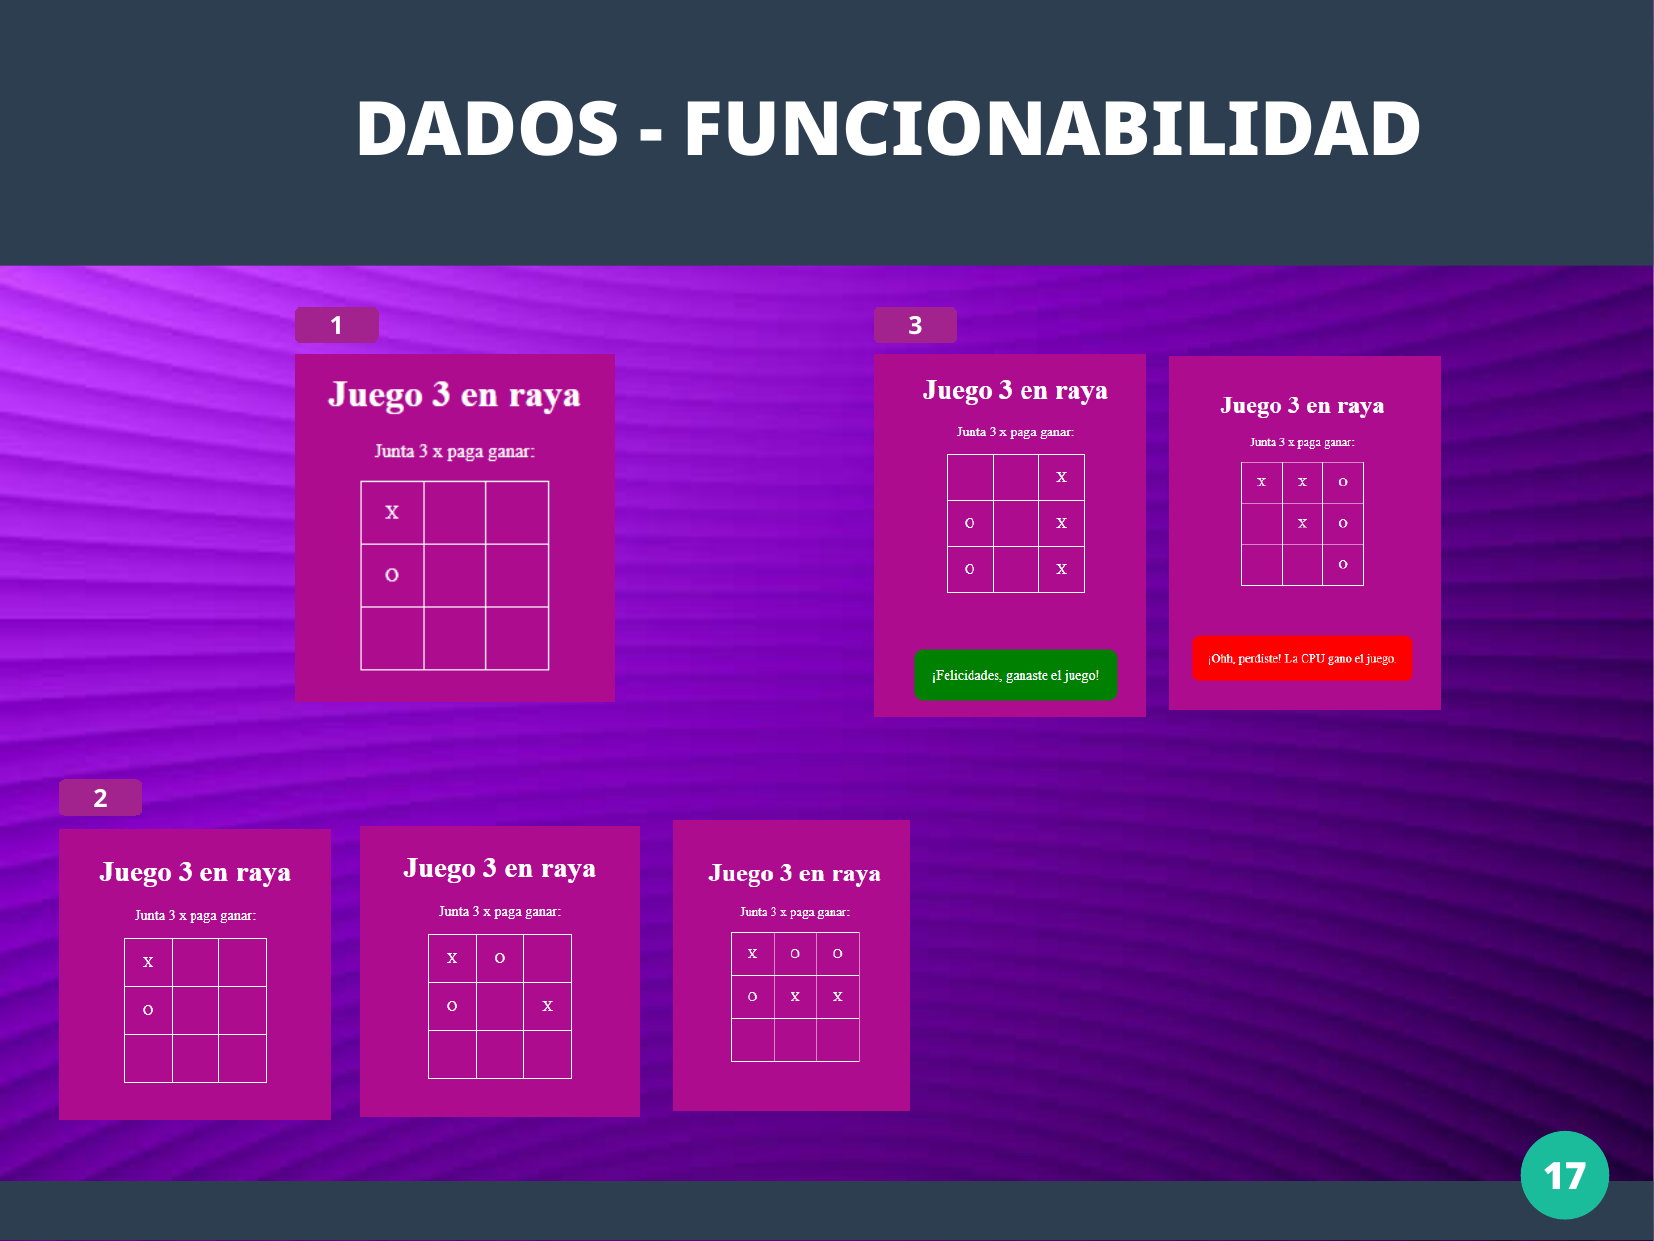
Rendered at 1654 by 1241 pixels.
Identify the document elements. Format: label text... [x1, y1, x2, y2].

text_box 1 [295, 307, 379, 343]
picture [0, 266, 1654, 1181]
text_box 2 [59, 779, 142, 816]
title DADOS - FUNCIONABILIDAD [354, 47, 1654, 205]
text_box 3 [874, 307, 957, 343]
